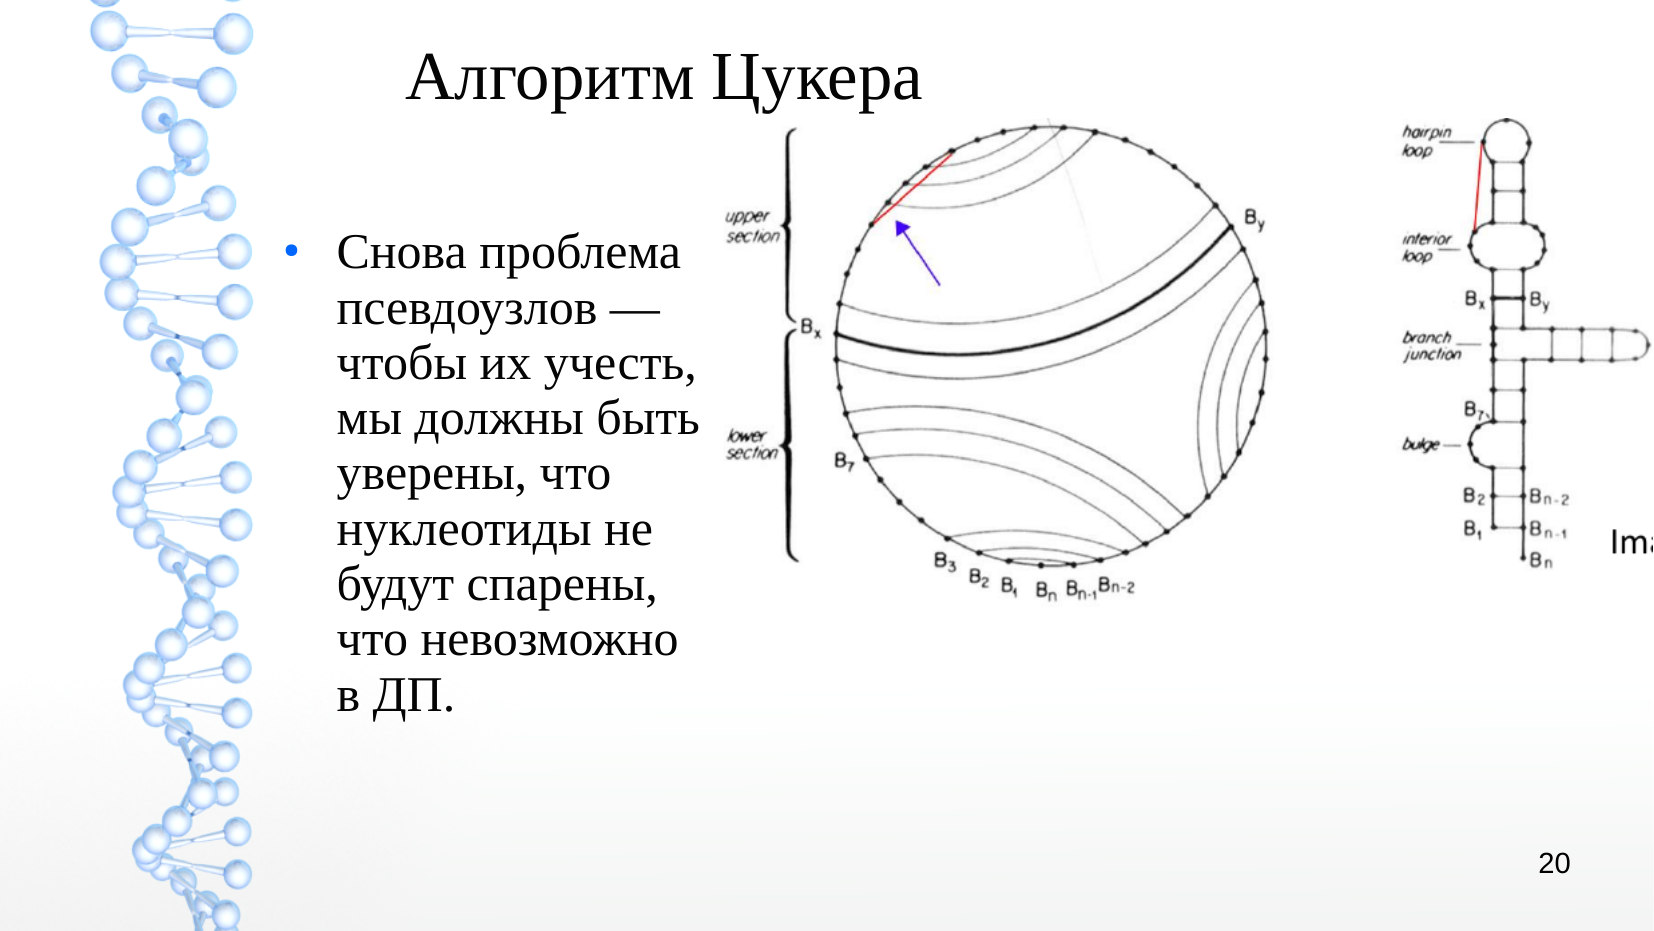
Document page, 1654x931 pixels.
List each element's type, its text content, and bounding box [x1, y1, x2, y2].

title Алгоритм Цукера [0, 0, 1329, 154]
picture [0, 0, 1654, 931]
list Снова проблема псевдоузлов — чтобы их учесть, мы должны быть уверены, что нуклеотиды не будут спарены, что невозможно в ДП. [265, 224, 709, 764]
